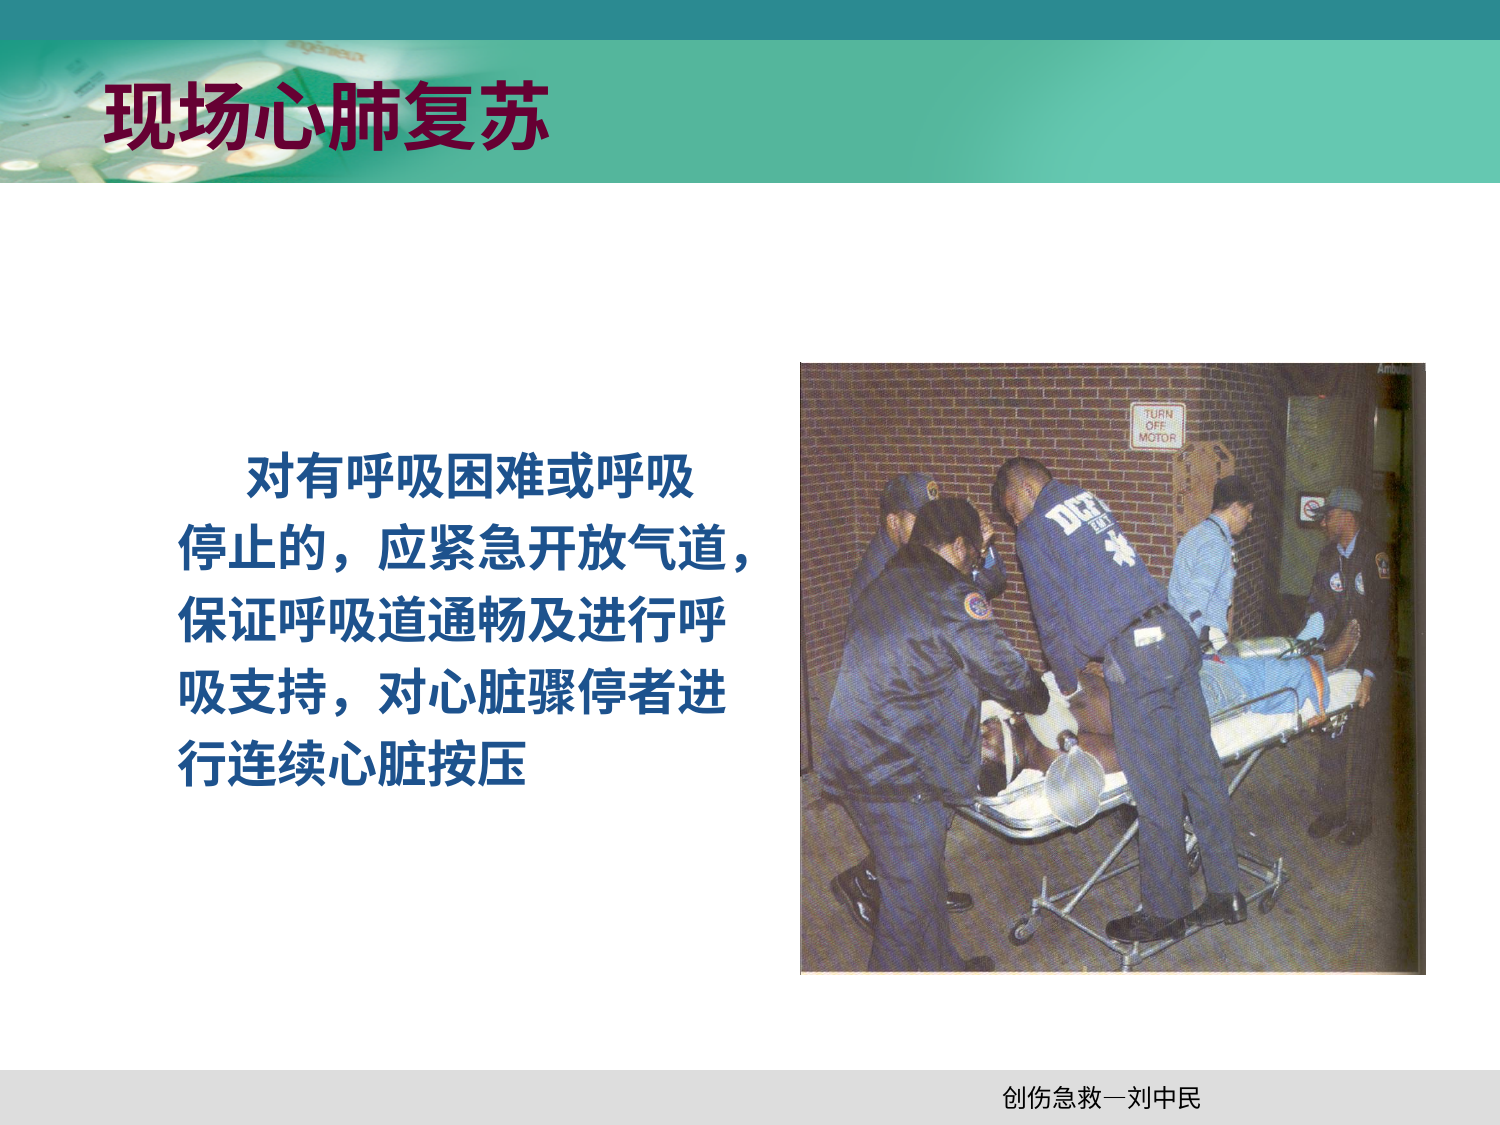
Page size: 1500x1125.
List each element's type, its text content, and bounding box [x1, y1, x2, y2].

picture [800, 362, 1426, 976]
title 现场心肺复苏 [87, 62, 1461, 155]
text_box 创伤急救—刘中民 [987, 1074, 1463, 1125]
text_box 对有呼吸困难或呼吸停止的，应紧急开放气道，保证呼吸道通畅及进行呼吸支持，对心脏骤停者进行连续心脏按压 [162, 425, 751, 890]
